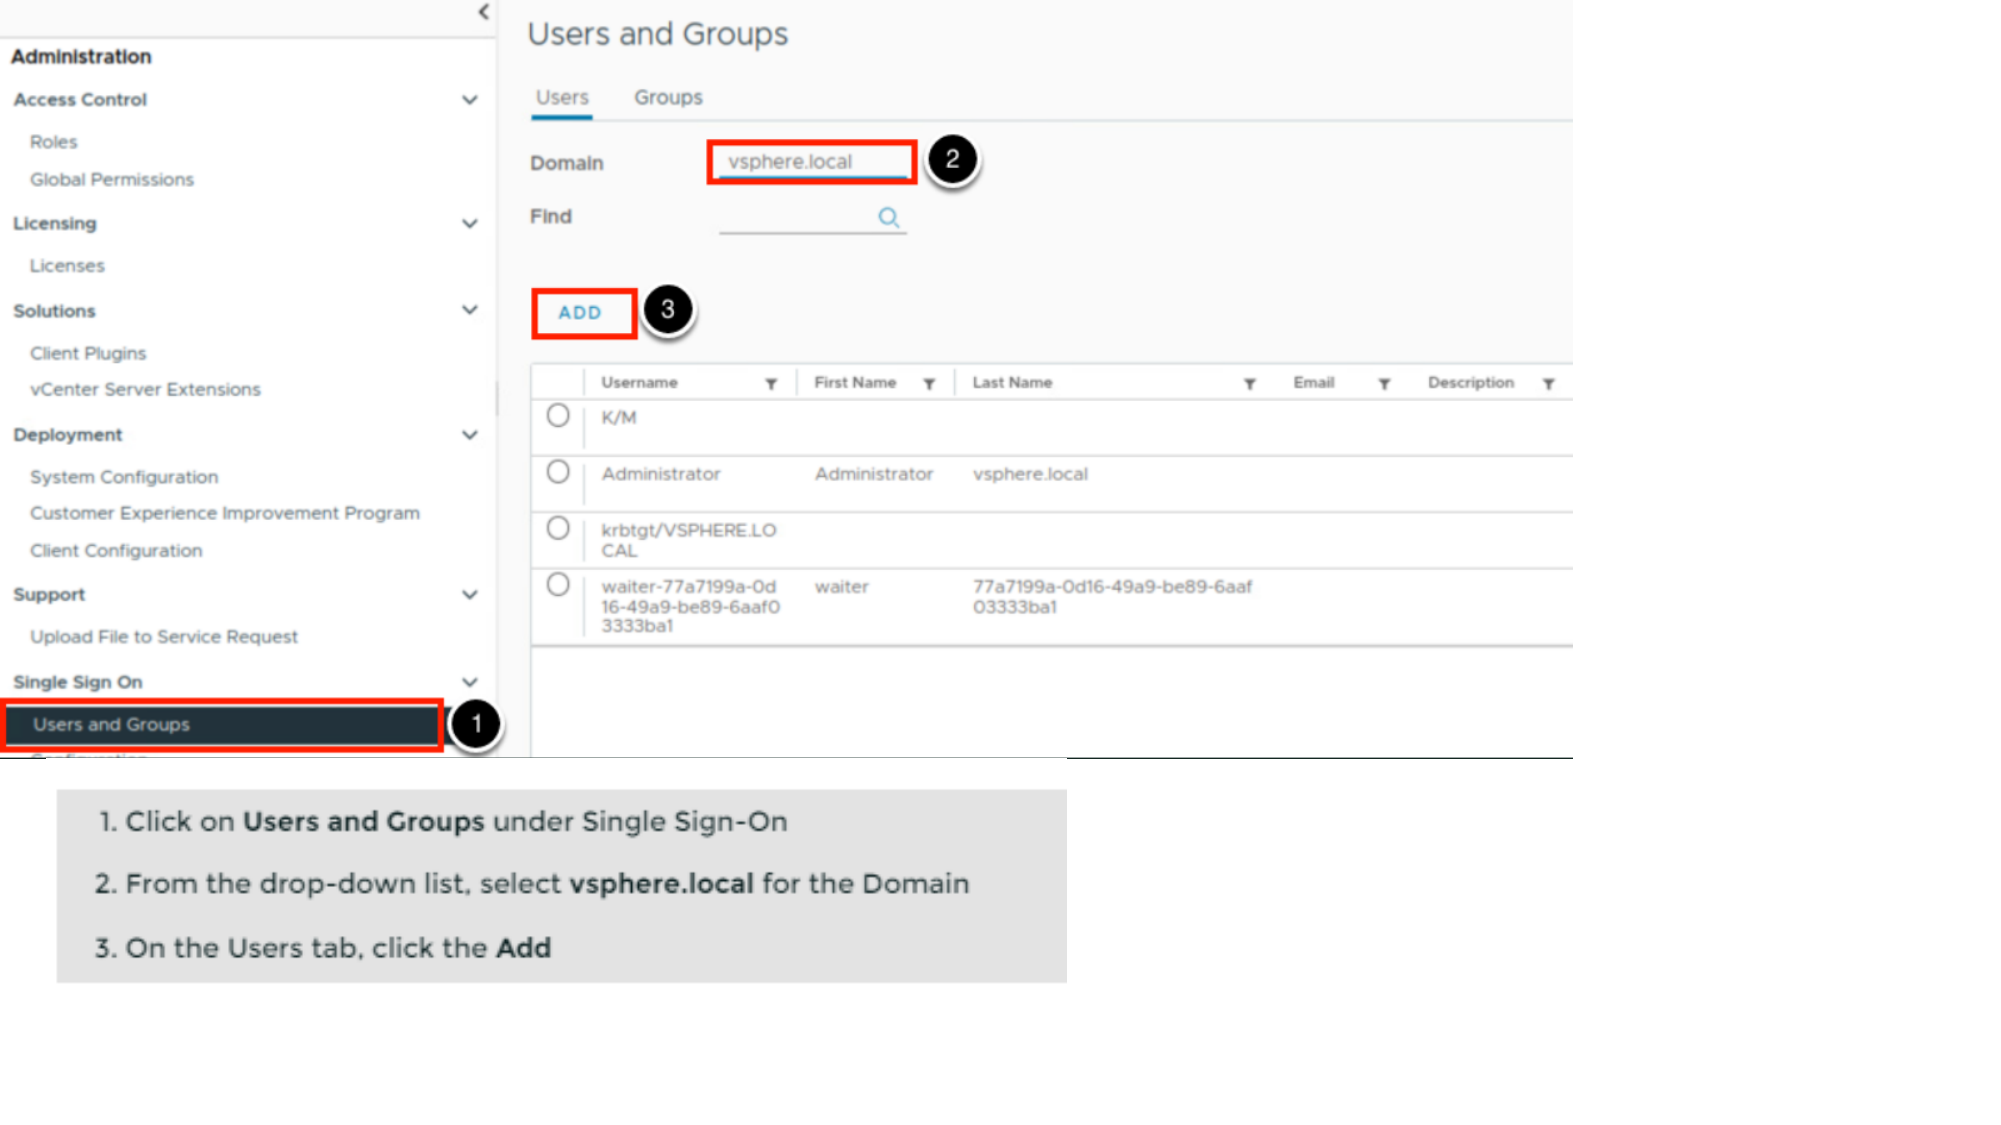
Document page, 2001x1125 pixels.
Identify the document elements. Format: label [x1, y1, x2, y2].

picture [0, 0, 1573, 995]
